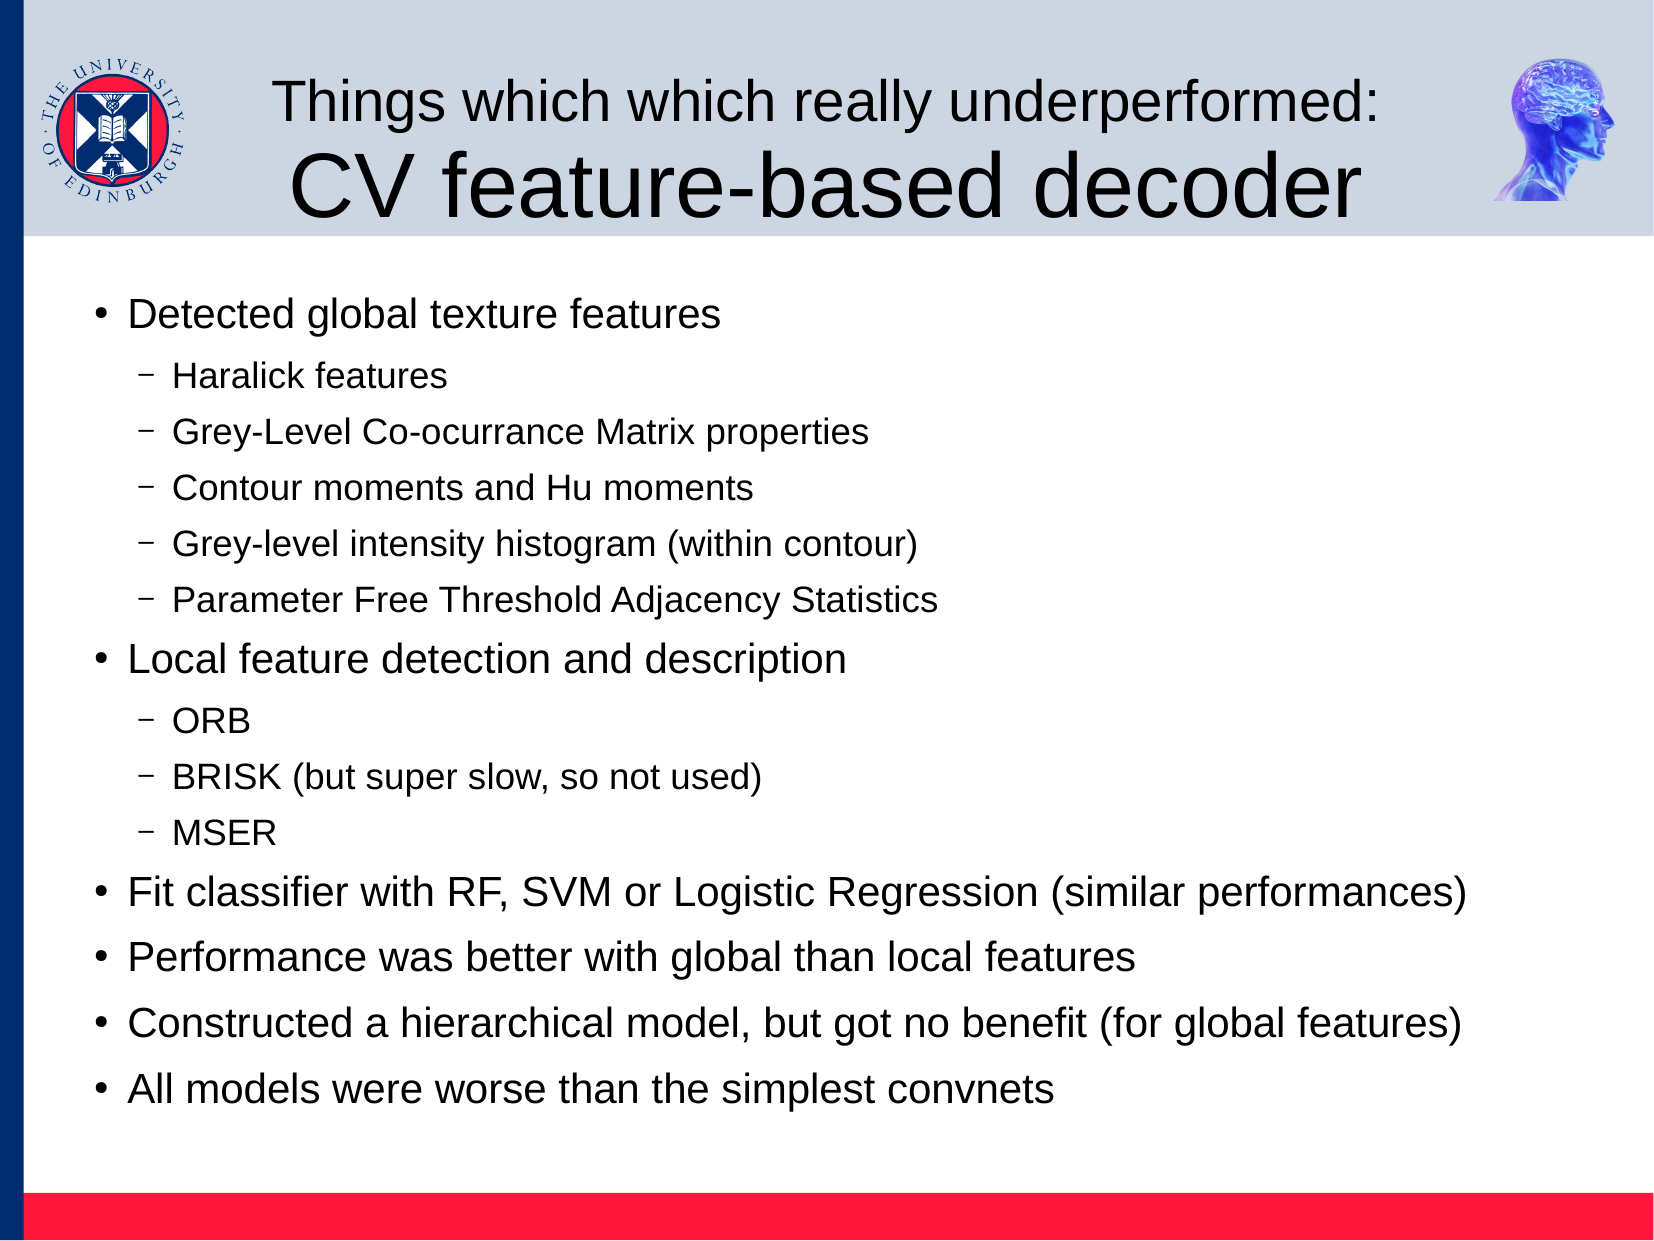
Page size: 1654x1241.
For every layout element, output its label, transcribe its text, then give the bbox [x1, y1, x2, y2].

list Detected global texture features Haralick features Grey-Level Co-ocurrance Matrix properties Contour moments and Hu moments Grey-level intensity histogram (within contour) Parameter Free Threshold Adjacency Statistics Local feature detection and description ORB BRISK (but super slow, so not used) MSER Fit classifier with RF, SVM or Logistic Regression (similar performances) Performance was better with global than local features Constructed a hierarchical model, but got no benefit (for global features) All models were worse than the simplest convnets [82, 290, 1571, 1123]
title Things which which really underperformed: CV feature-based decoder [82, 49, 1571, 257]
picture [1571, 58, 1615, 201]
picture [38, 56, 82, 205]
